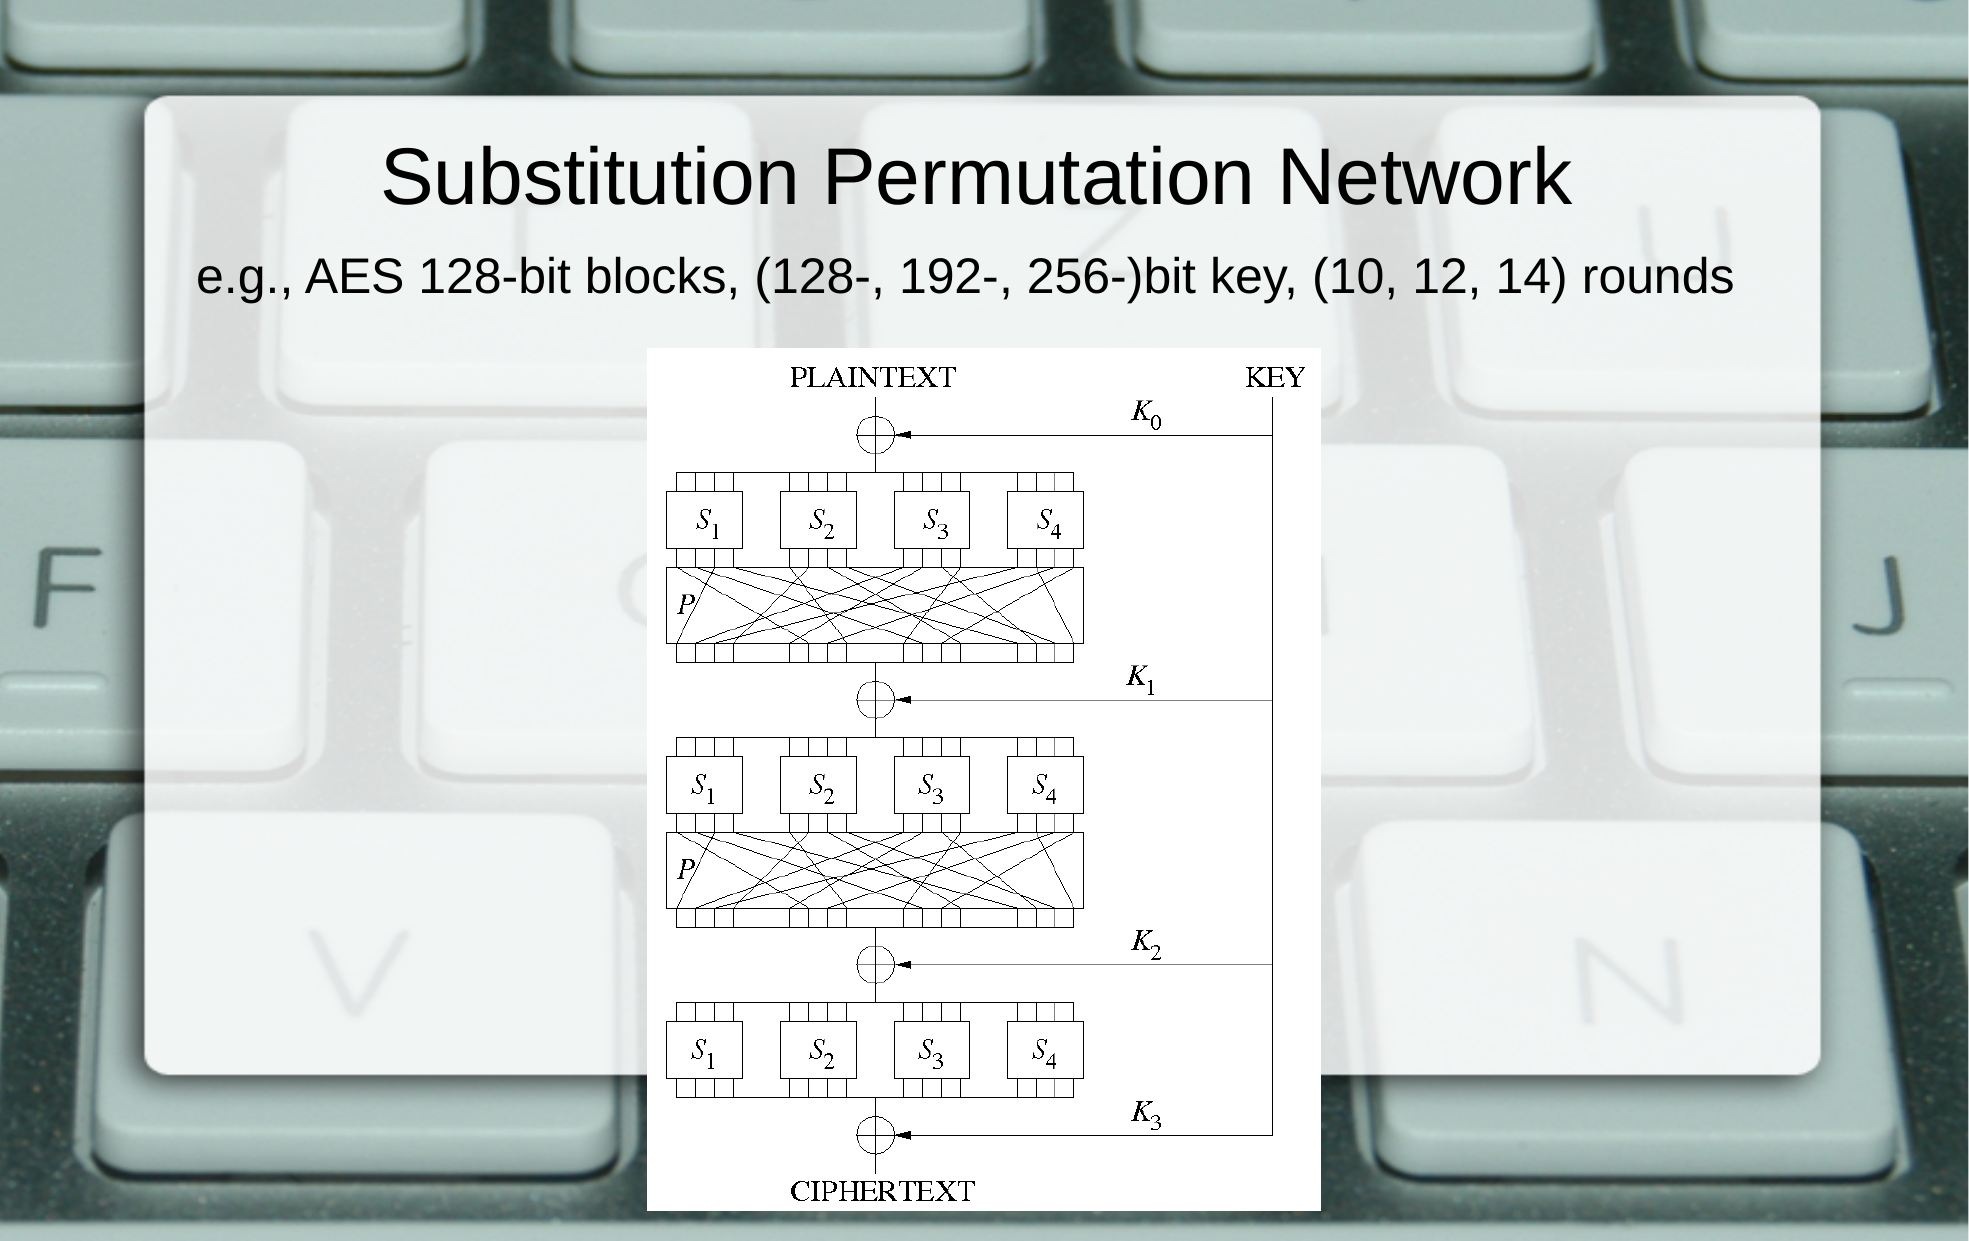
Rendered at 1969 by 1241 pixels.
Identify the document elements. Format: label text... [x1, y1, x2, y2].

title Substitution Permutation Network e.g., AES 128-bit blocks, (128-, 192-, 256-)bit key, (10, 12, 14) rounds [161, 117, 1793, 325]
picture [0, 0, 1969, 1241]
